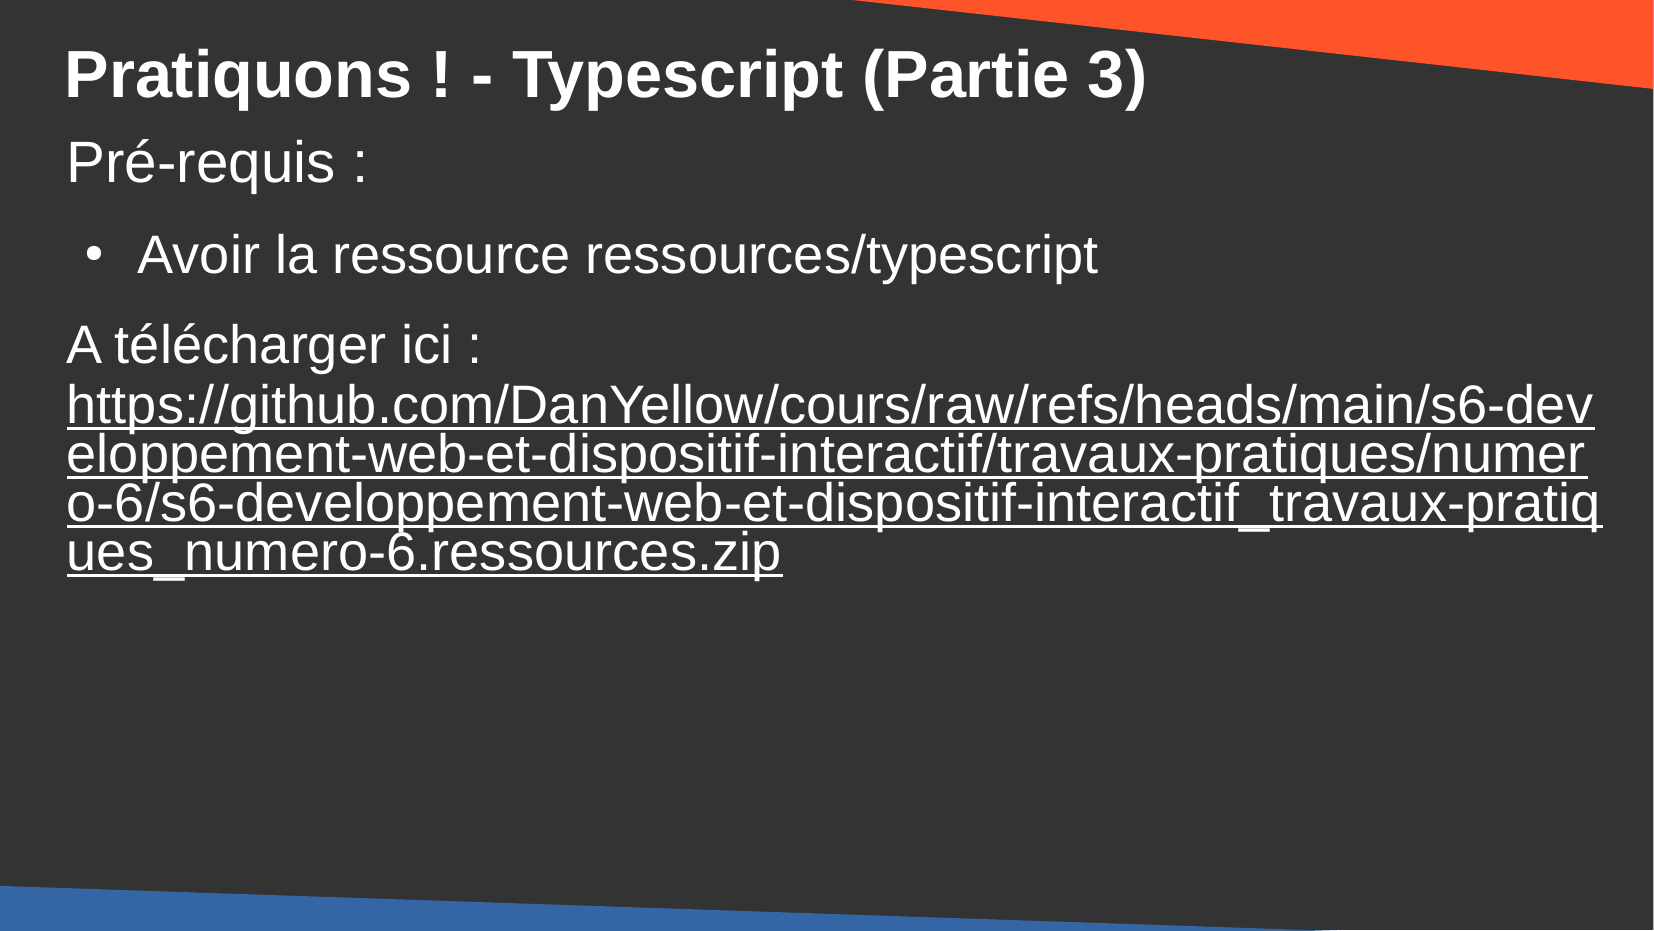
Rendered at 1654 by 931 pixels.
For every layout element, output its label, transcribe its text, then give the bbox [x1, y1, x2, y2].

text_box [852, 0, 1654, 89]
title Pratiquons ! - Typescript (Partie 3) [64, 37, 1553, 114]
text_box [0, 885, 1337, 931]
list Pré-requis : Avoir la ressource ressources/typescript A télécharger ici : https://github.com/DanYellow/cours/raw/refs/heads/main/s6-developpement-web-et-dispositif-interactif/travaux-pratiques/numero-6/s6-developpement-web-et-dispositif-interactif_travaux-pratiques_numero-6.ressources.zip [66, 129, 1606, 715]
